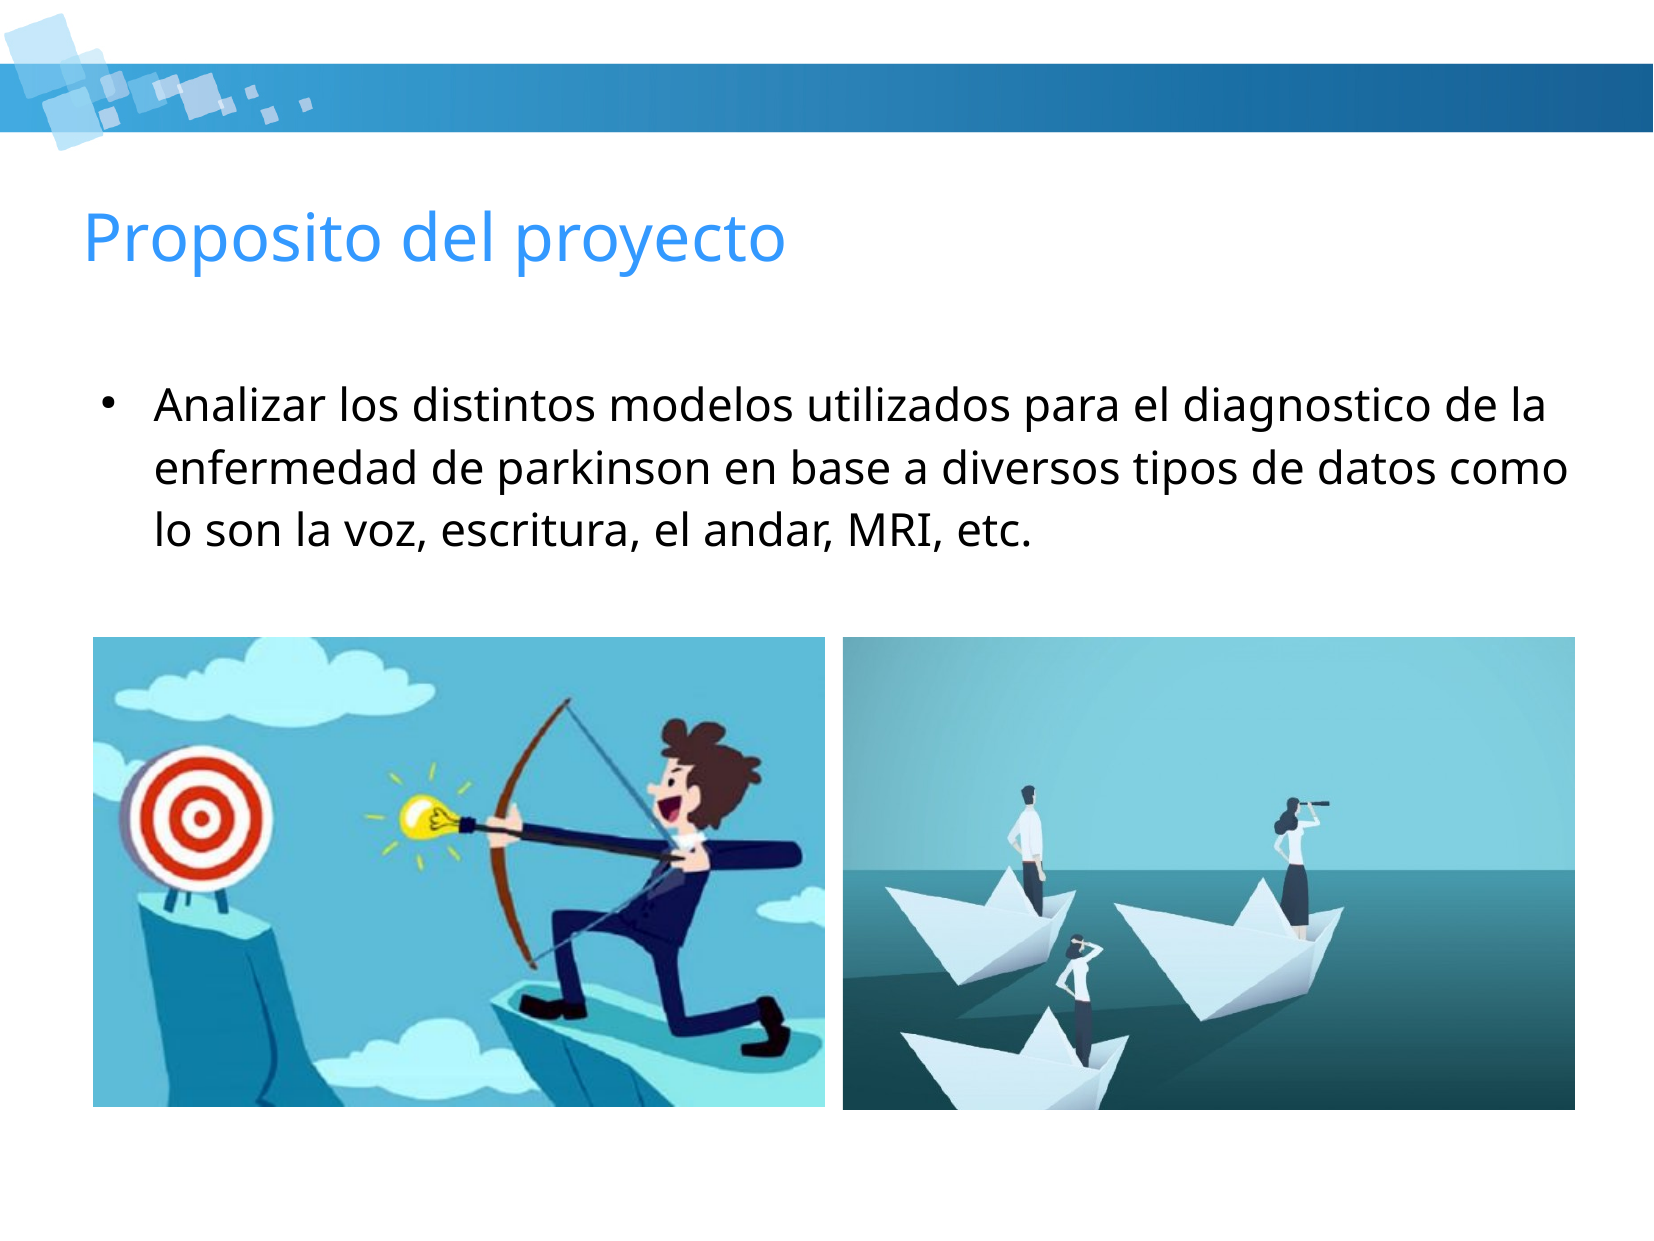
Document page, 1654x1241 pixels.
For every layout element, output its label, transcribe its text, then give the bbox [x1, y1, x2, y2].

title Proposito del proyecto [82, 131, 1571, 339]
picture [0, 0, 1653, 1238]
list Analizar los distintos modelos utilizados para el diagnostico de la enfermedad de parkinson en base a diversos tipos de datos como lo son la voz, escritura, el andar, MRI, etc. [82, 372, 1571, 1120]
